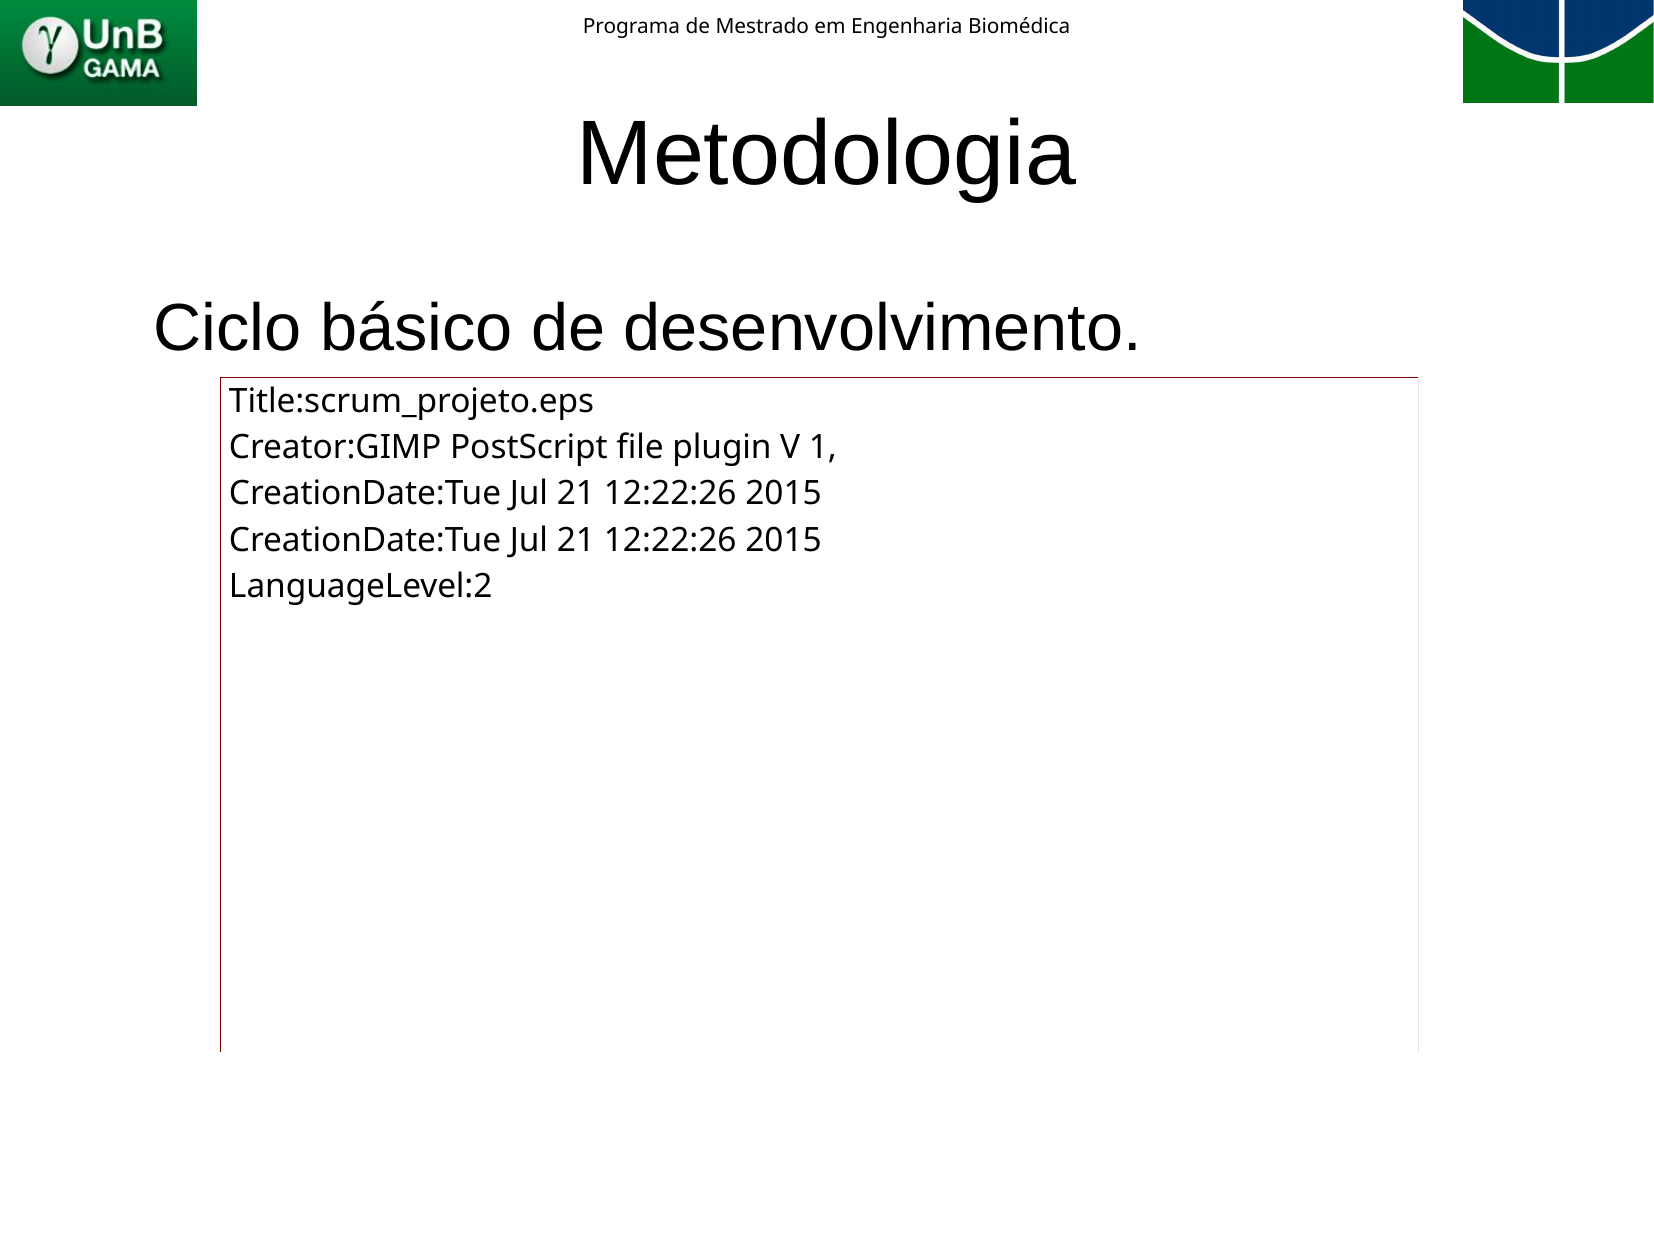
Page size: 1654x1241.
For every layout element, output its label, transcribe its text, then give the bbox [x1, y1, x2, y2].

picture [1463, 0, 1654, 103]
list Ciclo básico de desenvolvimento. [82, 290, 1571, 1010]
picture [218, 374, 1419, 1052]
title Metodologia [82, 49, 1571, 257]
picture [0, 0, 197, 106]
